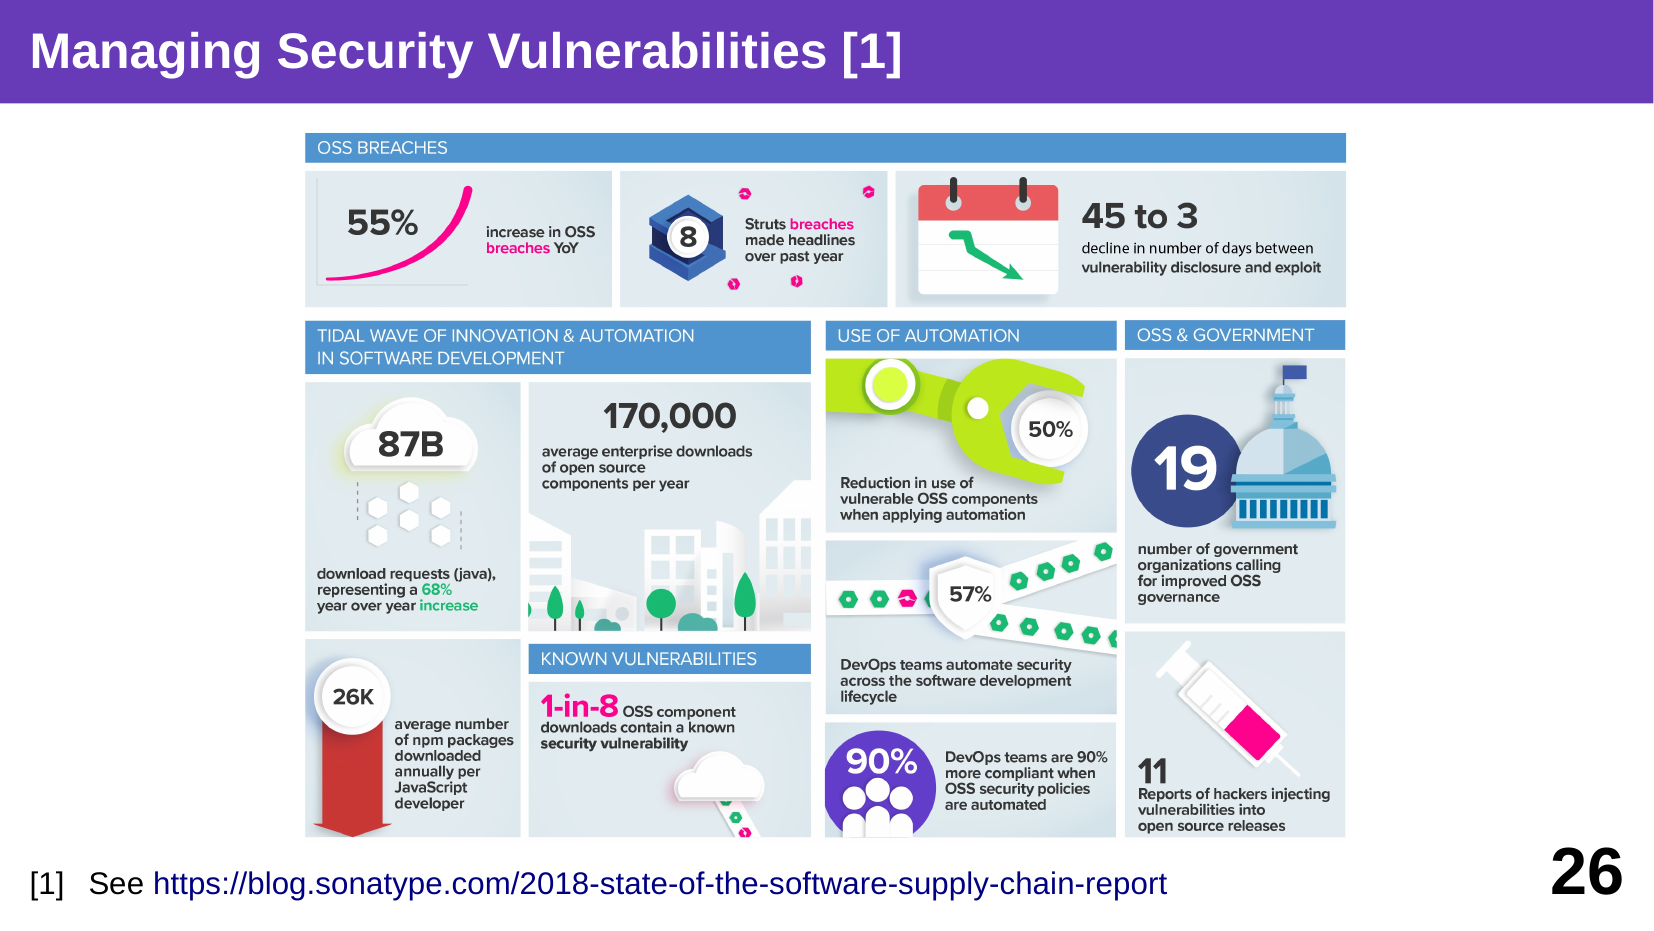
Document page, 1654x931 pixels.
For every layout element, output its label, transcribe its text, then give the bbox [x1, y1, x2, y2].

title Managing Security Vulnerabilities [1] [0, 0, 1654, 104]
picture [303, 132, 1350, 842]
text_box [1] See https://blog.sonatype.com/2018-state-of-the-software-supply-chain-report [0, 826, 1536, 931]
